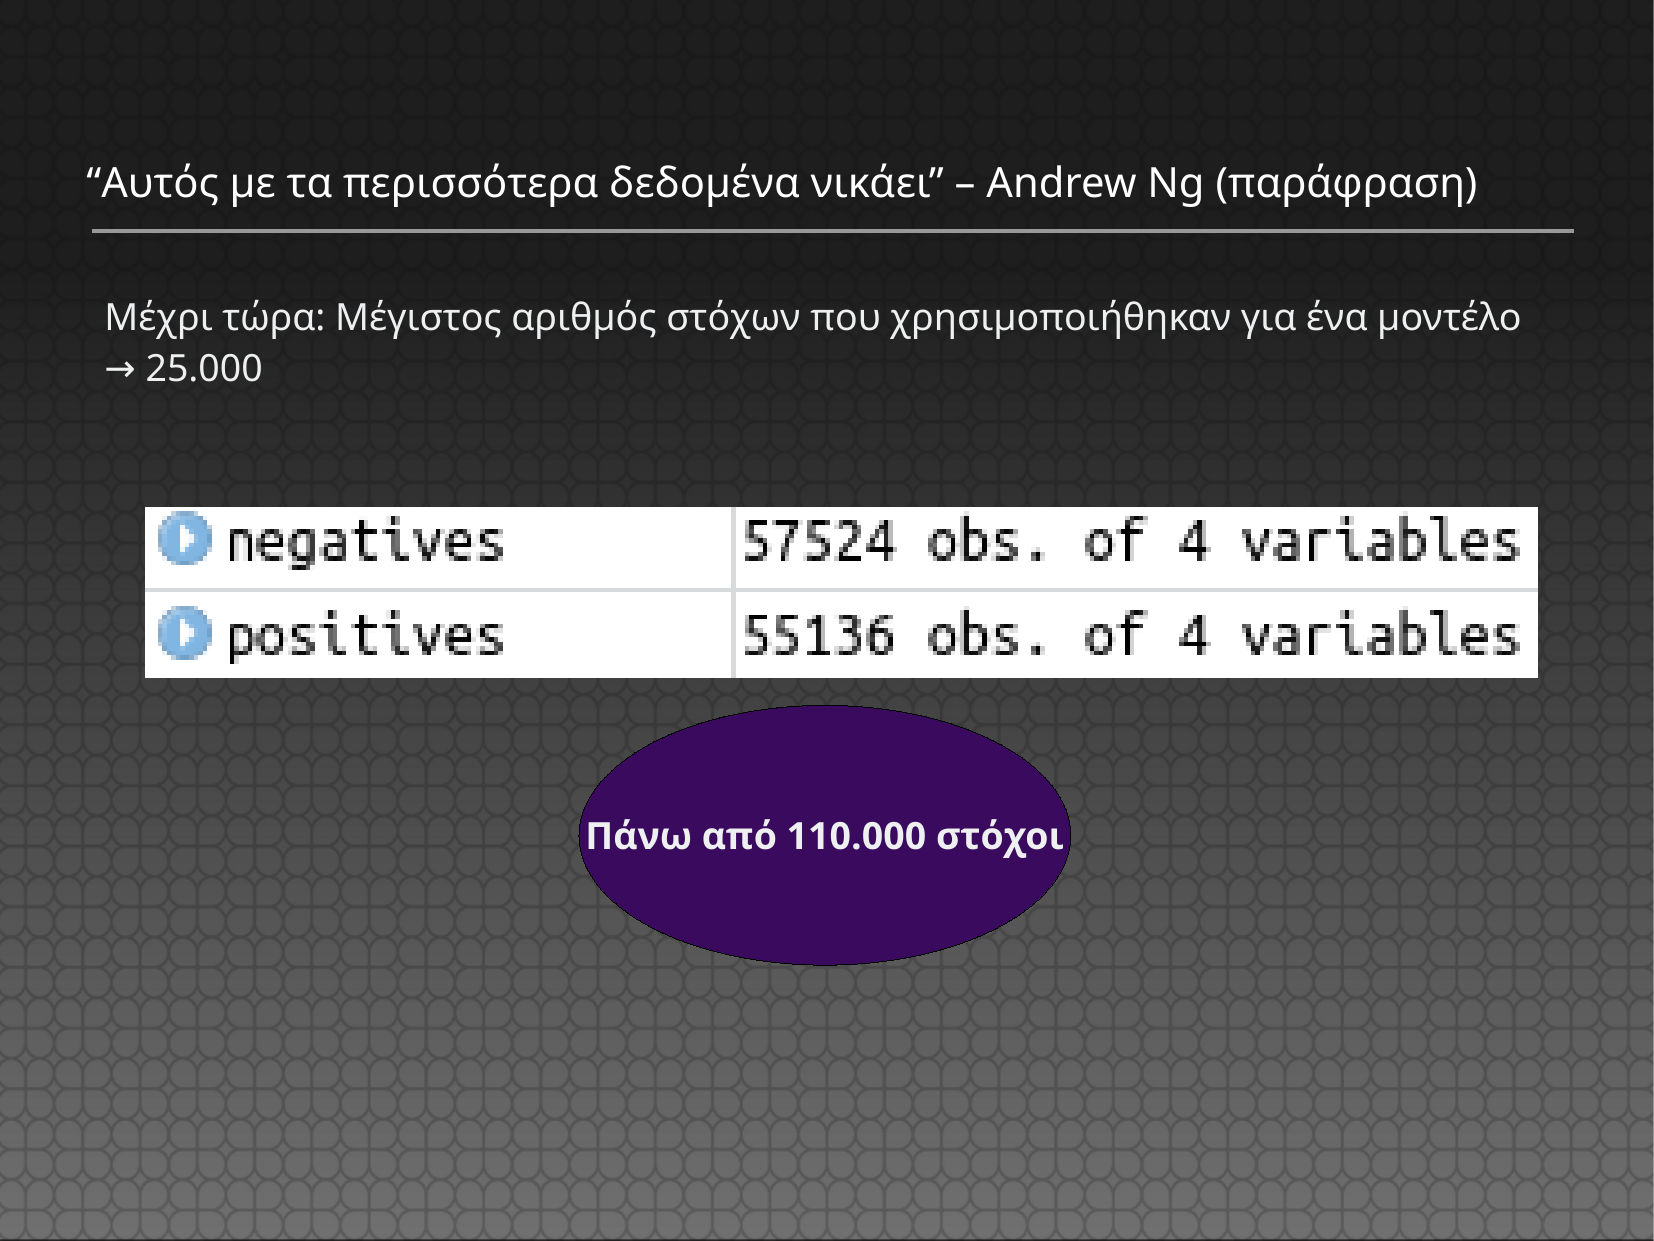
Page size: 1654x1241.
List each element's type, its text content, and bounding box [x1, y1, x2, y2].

title “Αυτός με τα περισσότερα δεδομένα νικάει” – Andrew Ng (παράφραση) [86, 112, 1575, 249]
text_box Μέχρι τώρα: Μέγιστος αριθμός στόχων που χρησιμοποιήθηκαν για ένα μοντέλο → 25.000 [89, 282, 1577, 386]
picture [0, 0, 1654, 1241]
text_box Πάνω από 110.000 στόχοι [578, 705, 1071, 966]
